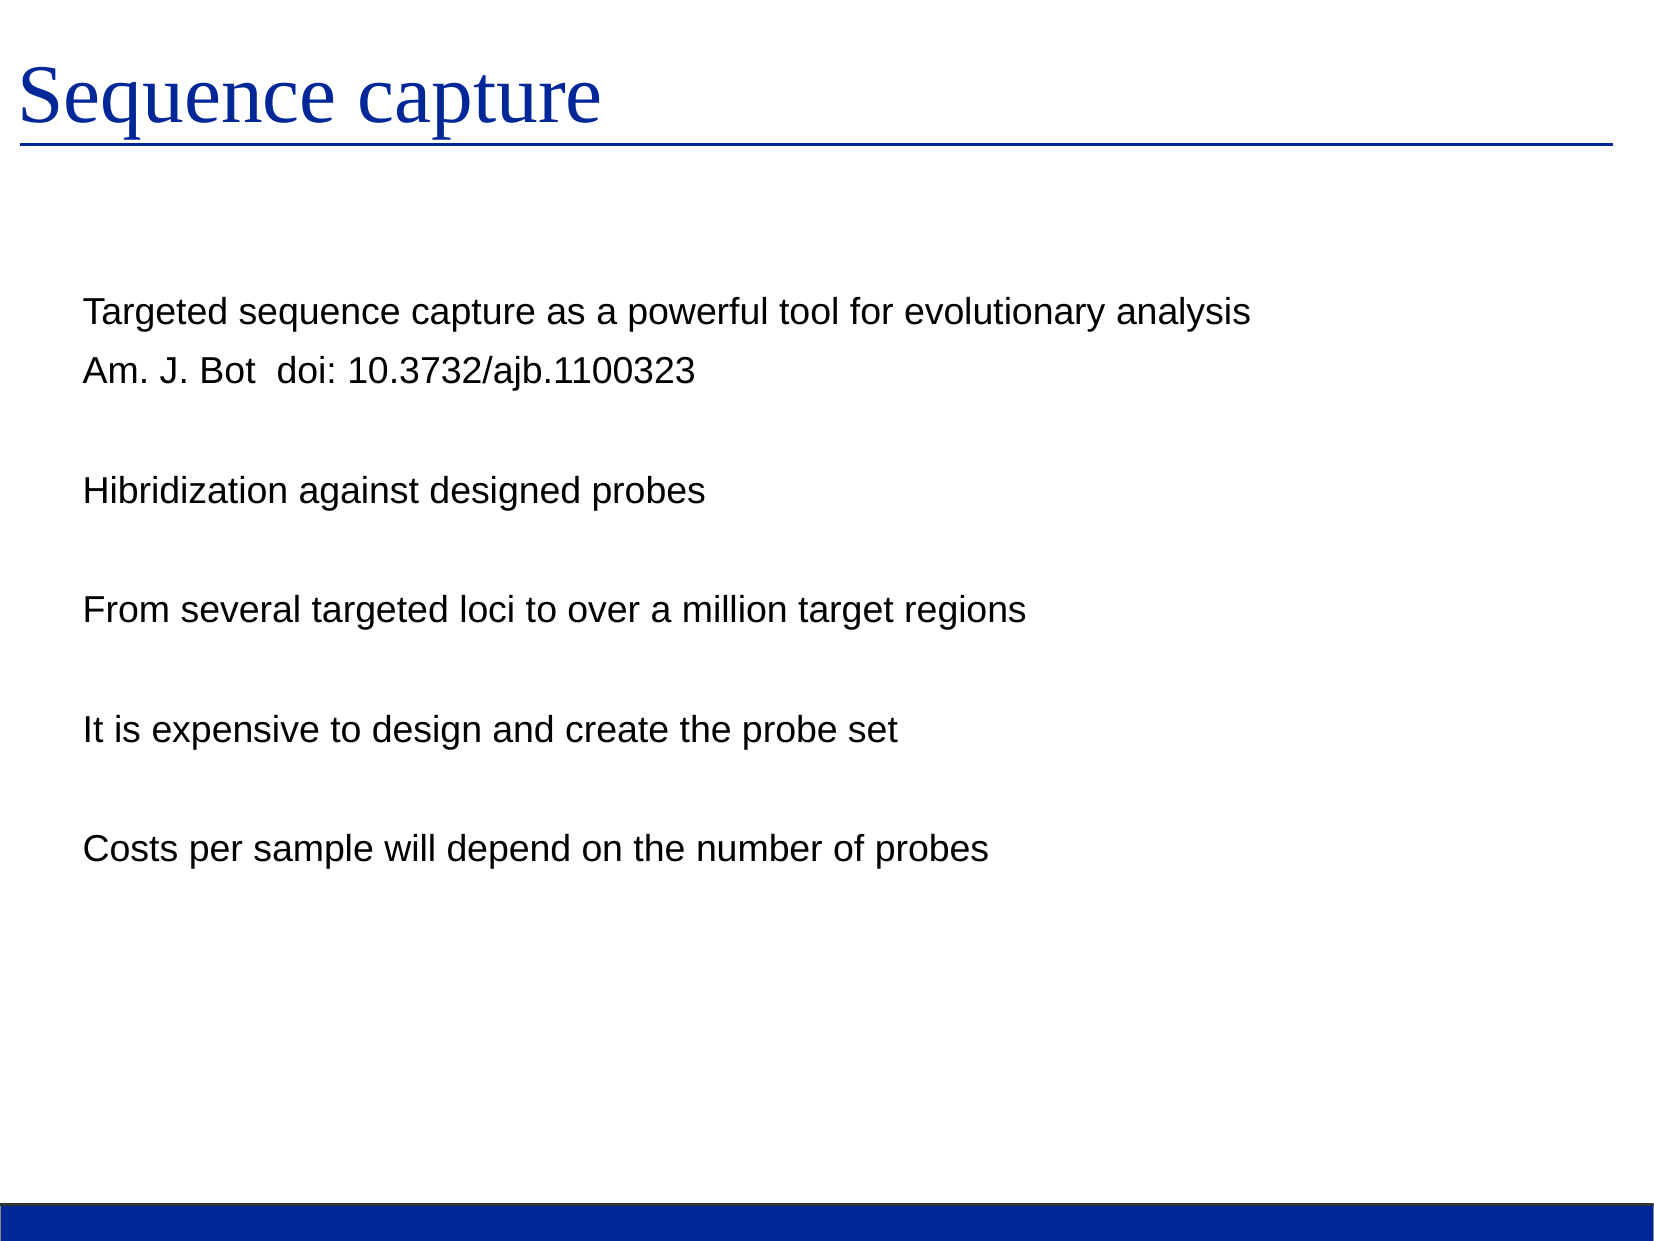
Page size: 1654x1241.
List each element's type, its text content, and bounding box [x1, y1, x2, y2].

list Targeted sequence capture as a powerful tool for evolutionary analysis Am. J. Bot doi: 10.3732/ajb.1100323 Hibridization against designed probes From several targeted loci to over a million target regions It is expensive to design and create the probe set Costs per sample will depend on the number of probes [82, 290, 1538, 1109]
title Sequence capture [17, 0, 1589, 198]
